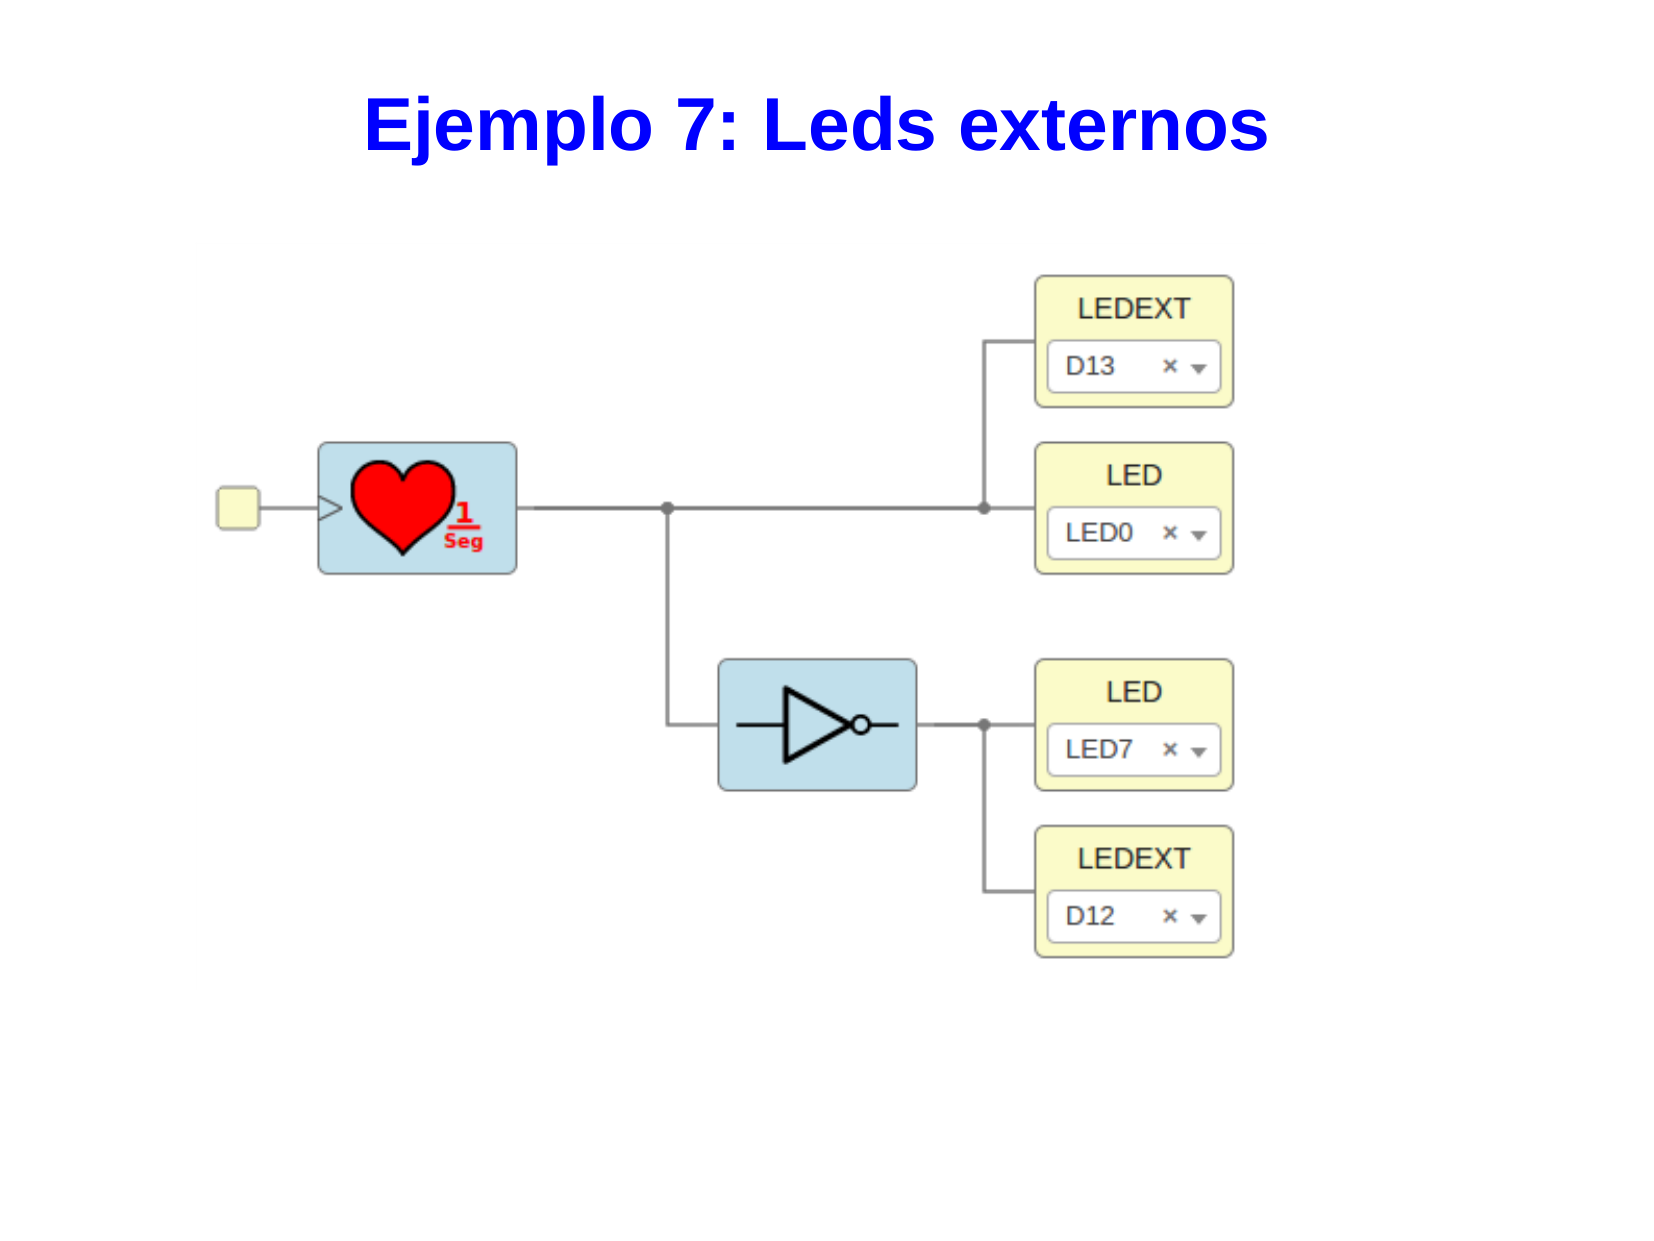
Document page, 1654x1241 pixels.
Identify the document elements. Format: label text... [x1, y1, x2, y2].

text_box Ejemplo 7: Leds externos [90, 75, 1546, 174]
picture [195, 242, 1266, 991]
